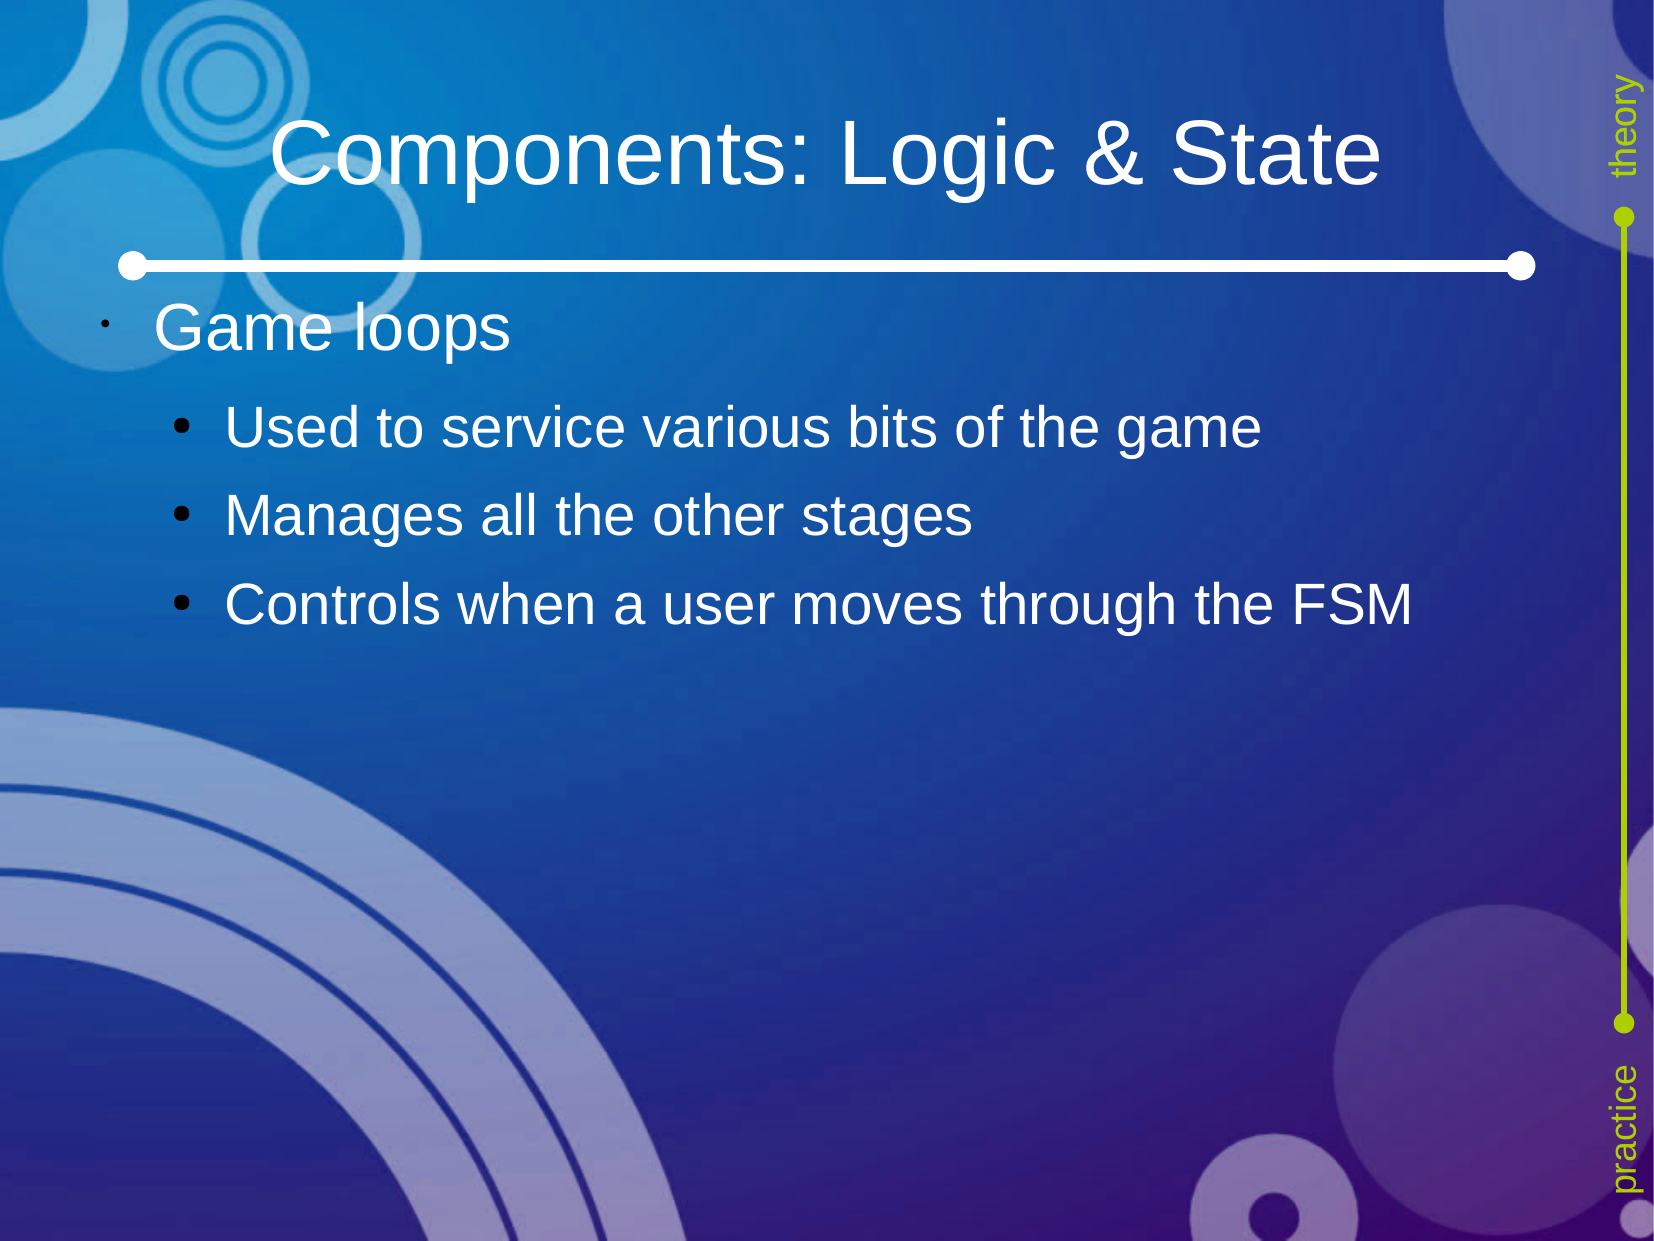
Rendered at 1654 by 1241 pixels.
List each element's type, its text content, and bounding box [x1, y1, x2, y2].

title Components: Logic & State [82, 56, 1571, 250]
list Game loops Used to service various bits of the game Manages all the other stages Controls when a user moves through the FSM [82, 290, 1571, 1094]
picture [0, 0, 1654, 1241]
